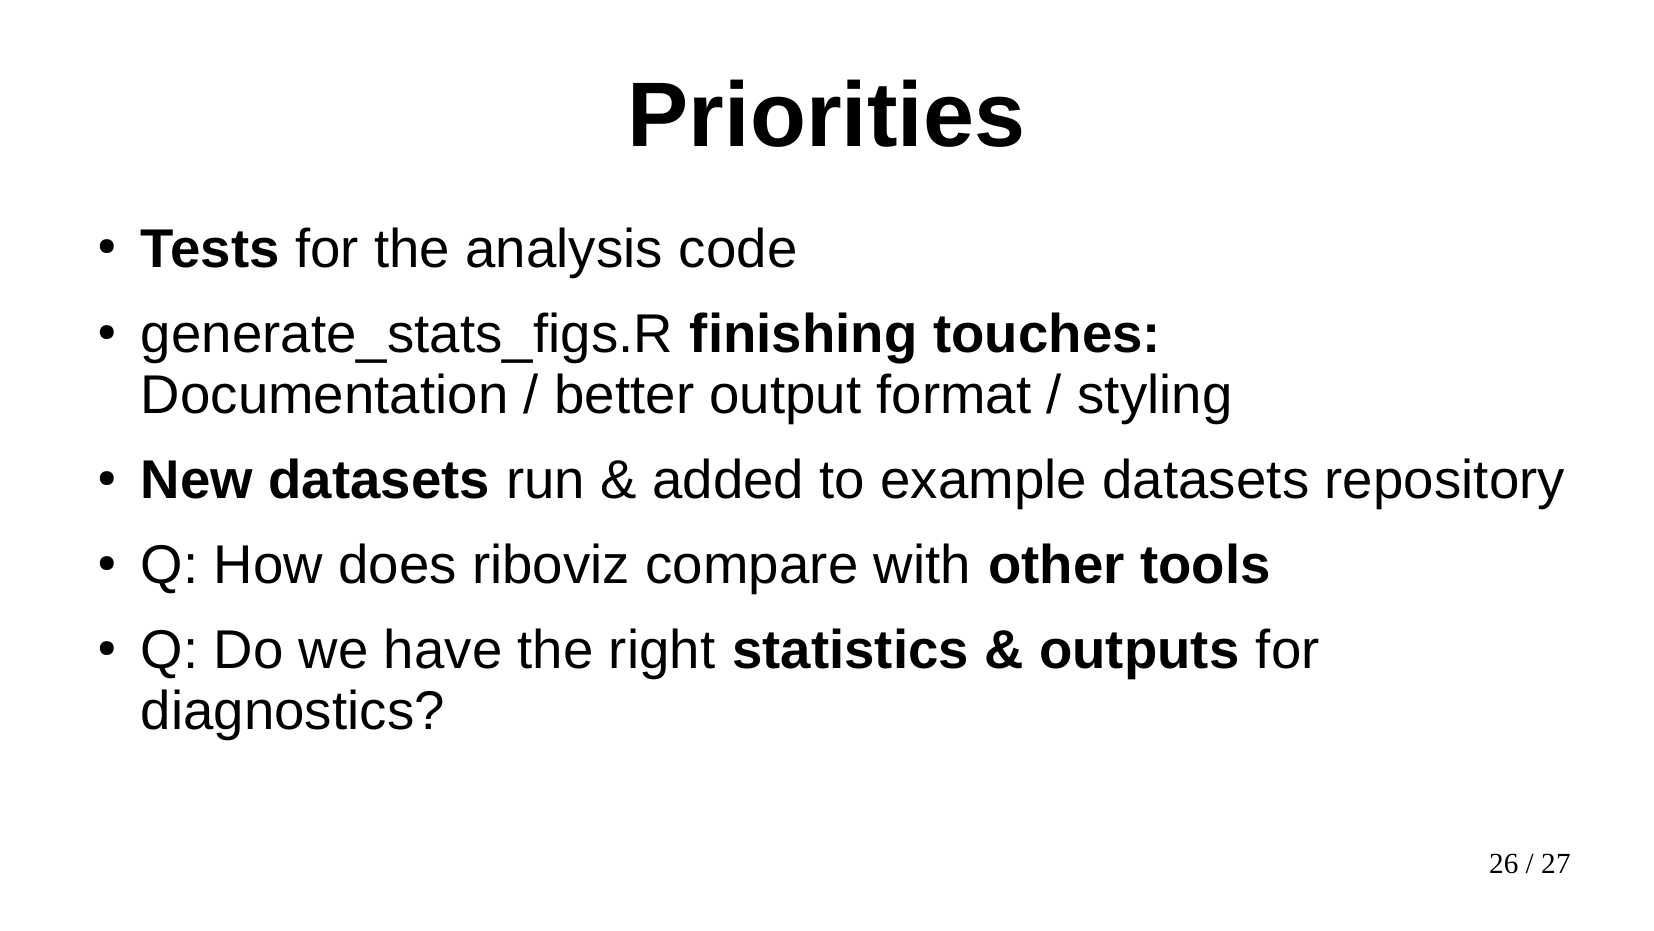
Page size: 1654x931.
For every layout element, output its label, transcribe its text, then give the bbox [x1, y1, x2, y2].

title Priorities [82, 37, 1571, 193]
list Tests for the analysis code generate_stats_figs.R finishing touches: Documentation / better output format / styling New datasets run & added to example datasets repository Q: How does riboviz compare with other tools Q: Do we have the right statistics & outputs for diagnostics? [82, 217, 1571, 758]
